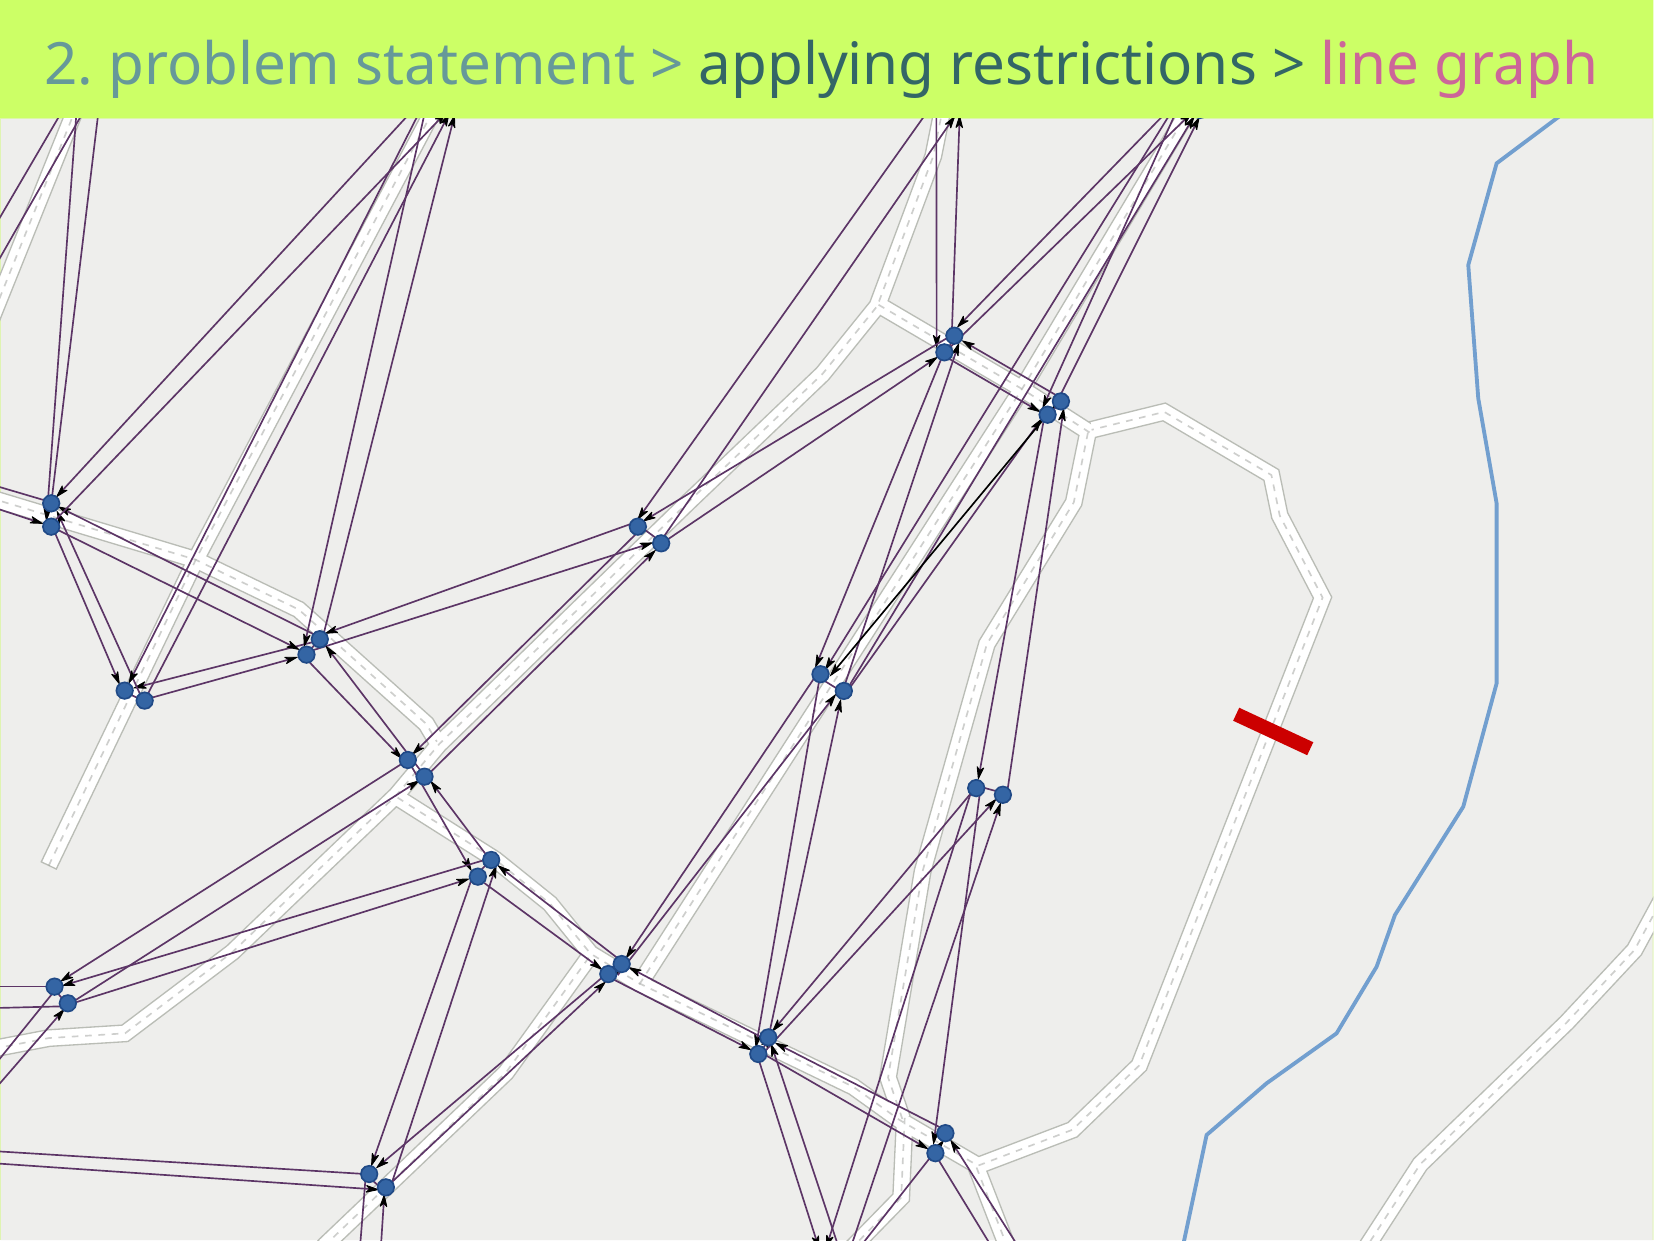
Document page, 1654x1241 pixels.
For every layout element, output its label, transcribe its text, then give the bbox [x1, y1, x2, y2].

text_box 2. problem statement > applying restrictions > line graph [29, 14, 1444, 118]
picture [0, 118, 1654, 1241]
